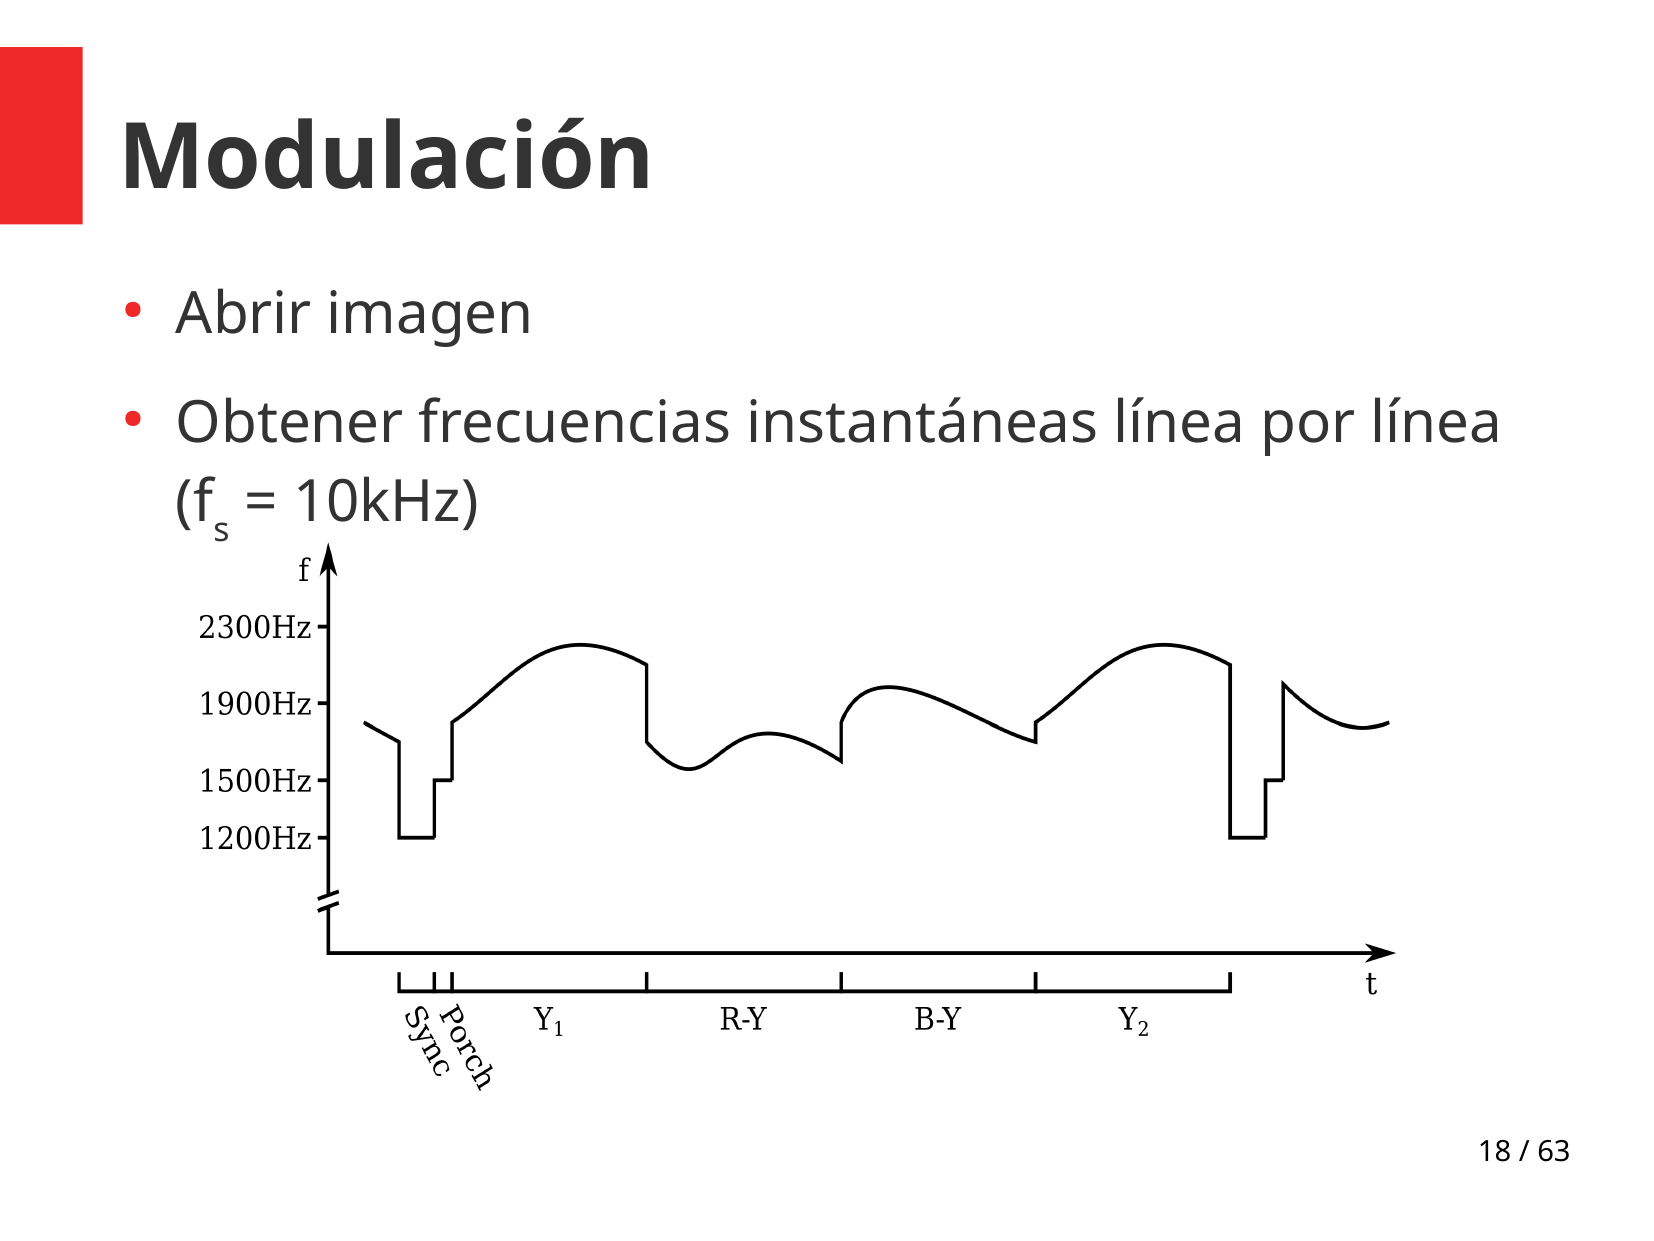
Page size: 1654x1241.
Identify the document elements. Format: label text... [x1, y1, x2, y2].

picture [200, 542, 1396, 1091]
list Abrir imagen Obtener frecuencias instantáneas línea por línea (fs = 10kHz) [105, 271, 1546, 556]
title Modulación [118, 49, 1571, 257]
